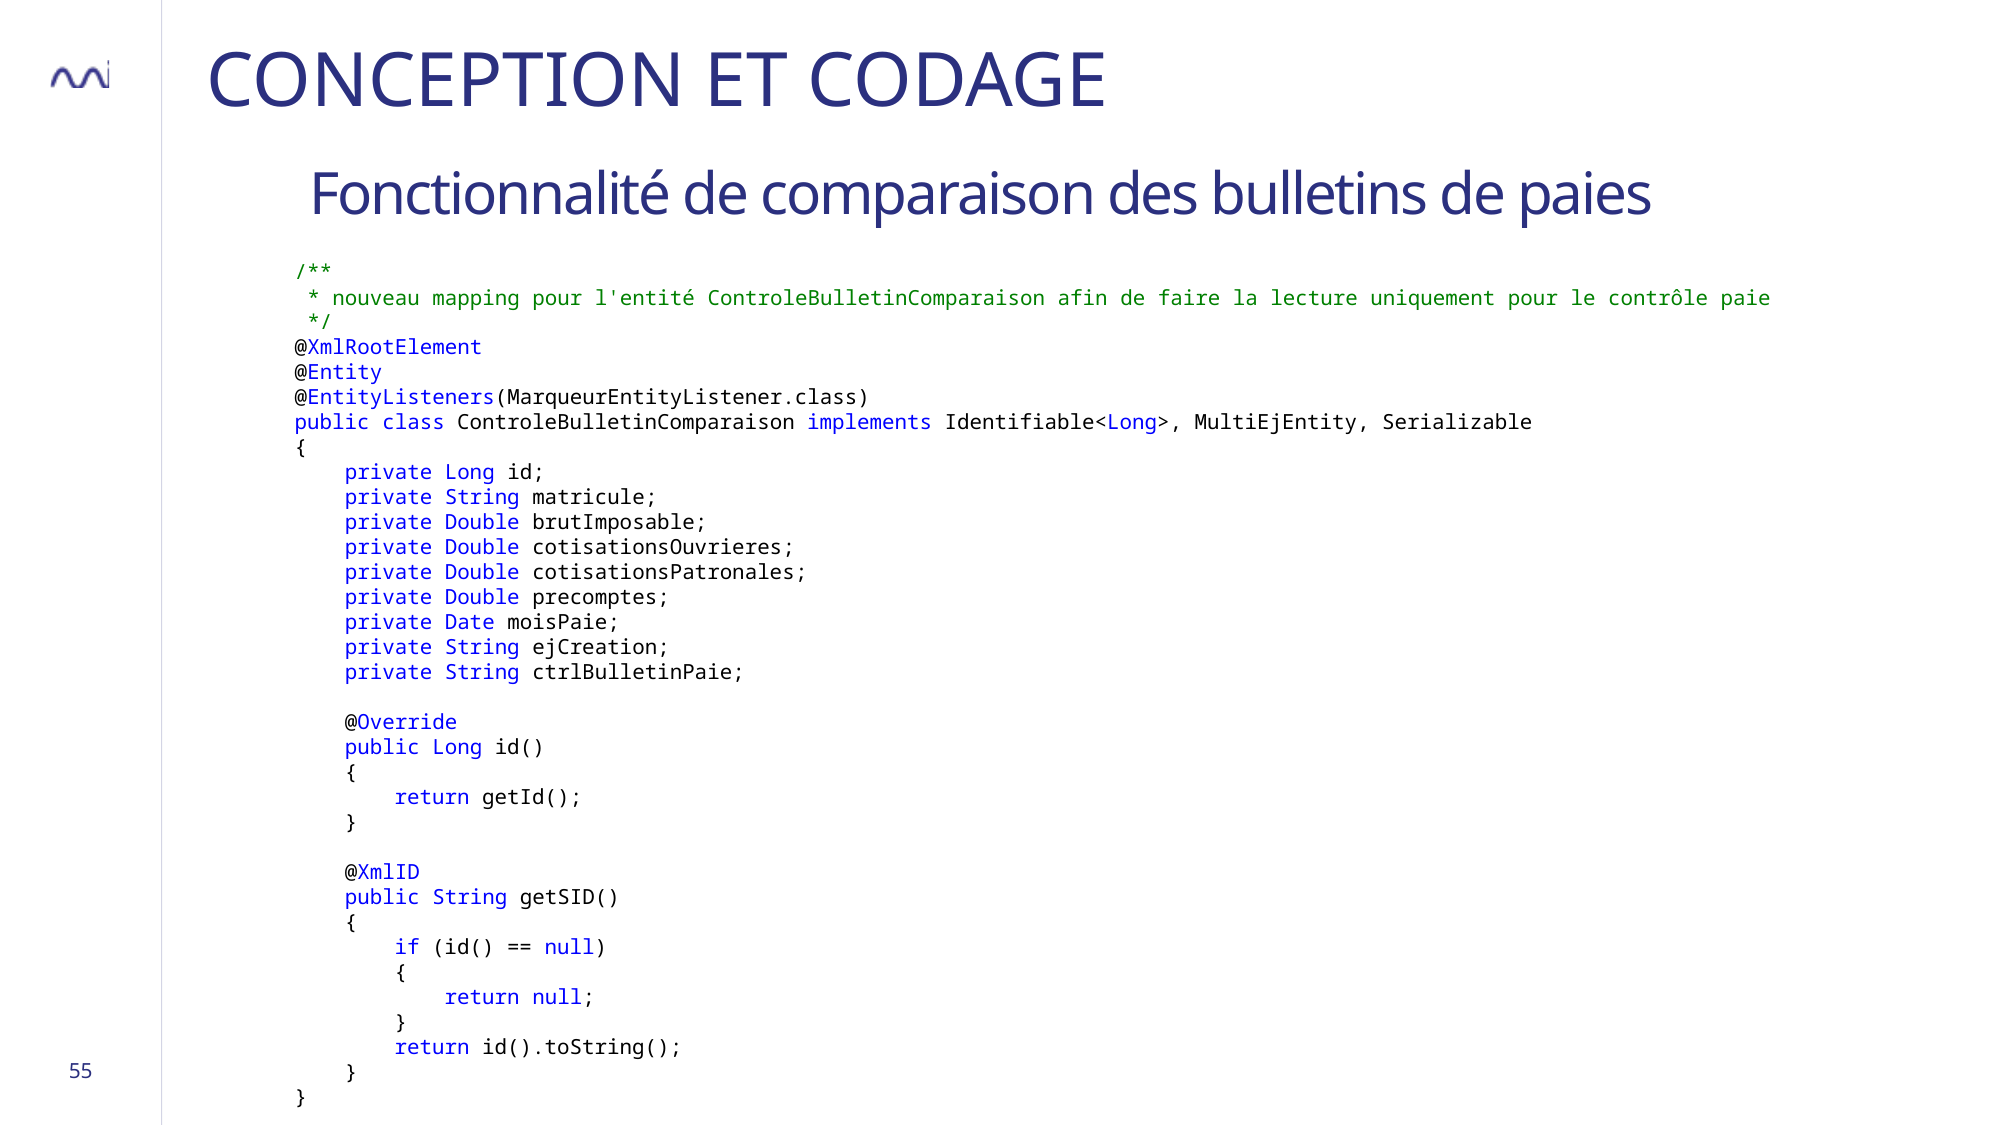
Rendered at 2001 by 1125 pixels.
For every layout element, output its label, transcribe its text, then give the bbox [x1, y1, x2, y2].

text_box Fonctionnalité de comparaison des bulletins de paies [294, 161, 1685, 252]
text_box CONCEPTION ET CODAGE [191, 23, 1192, 130]
text_box /** * nouveau mapping pour l'entité ControleBulletinComparaison afin de faire la lecture uniquement pour le contrôle paie */ @XmlRootElement @Entity @EntityListeners(MarqueurEntityListener.class) public class ControleBulletinComparaison implements Identifiable<Long>, MultiEjEntity, Serializable { private Long id; private String matricule; private Double brutImposable; private Double cotisationsOuvrieres; private Double cotisationsPatronales; private Double precomptes; private Date moisPaie; private String ejCreation; private String ctrlBulletinPaie; @Override public Long id() { return getId(); } @XmlID public String getSID() { if (id() == null) { return null; } return id().toString(); } } [279, 251, 1838, 1125]
text_box 55 [38, 1052, 123, 1091]
